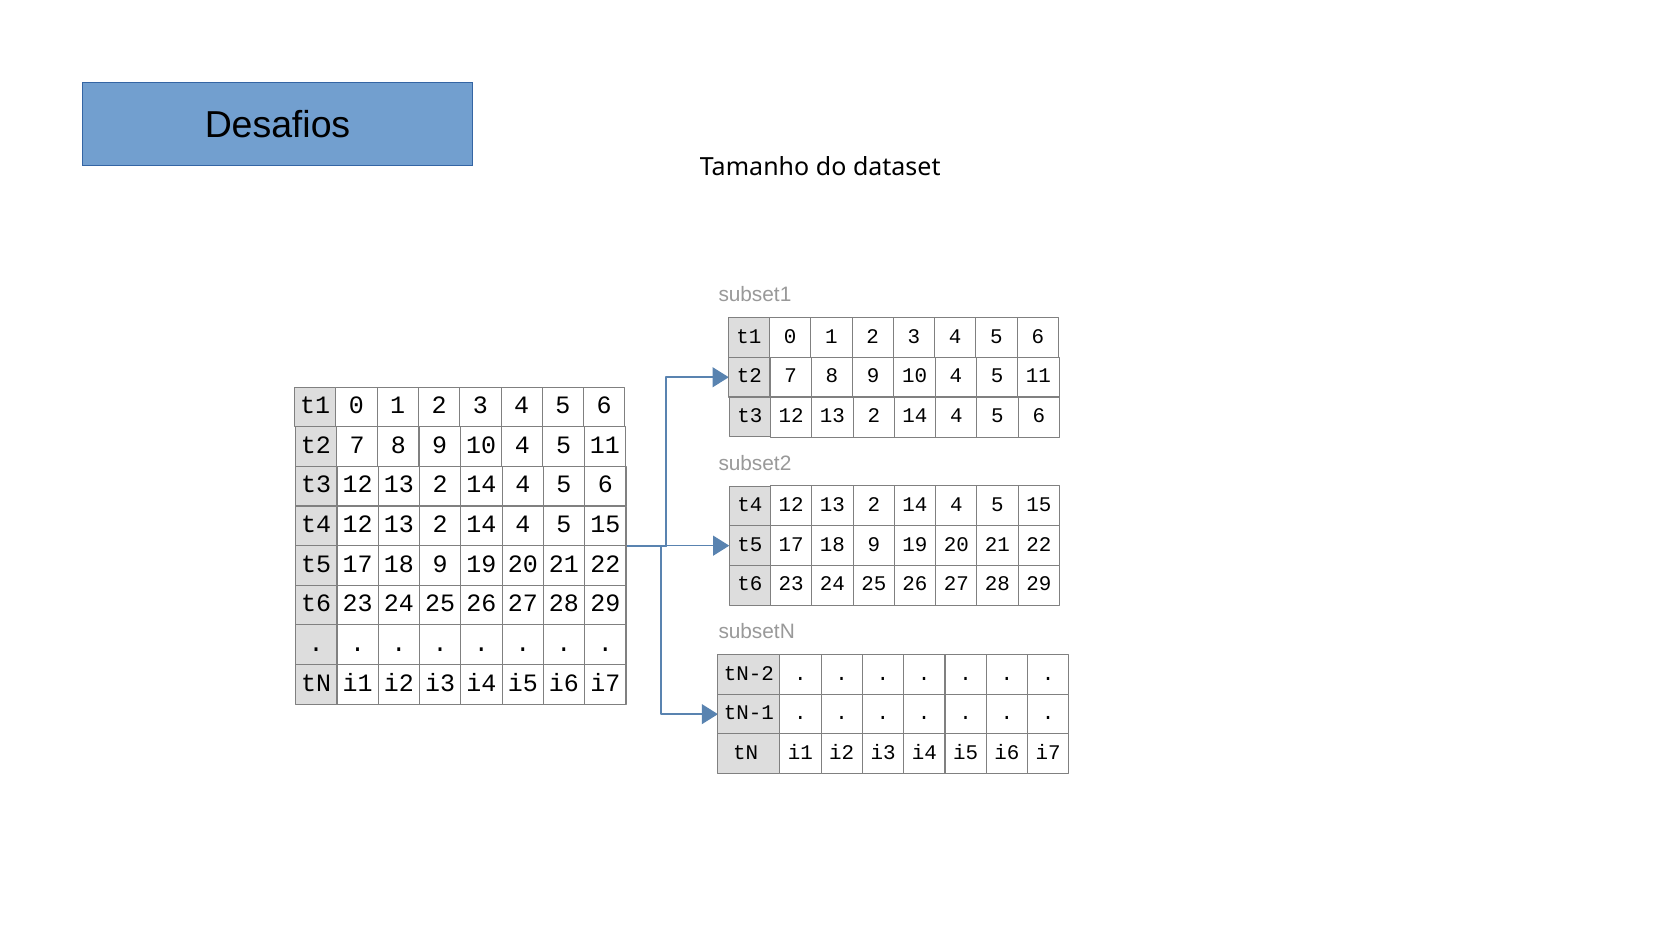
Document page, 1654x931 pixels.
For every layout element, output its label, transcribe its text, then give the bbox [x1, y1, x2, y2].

text_box 10 [460, 426, 501, 466]
text_box 2 [418, 387, 459, 426]
text_box 20 [502, 545, 543, 585]
text_box 25 [853, 565, 894, 606]
text_box 4 [501, 387, 542, 426]
text_box 24 [811, 565, 853, 606]
text_box . [780, 670, 821, 695]
text_box 12 [337, 466, 378, 506]
text_box 17 [771, 525, 811, 565]
text_box 10 [893, 357, 935, 397]
text_box 3 [893, 317, 934, 357]
text_box 4 [935, 357, 976, 397]
text_box . [502, 624, 543, 664]
text_box 5 [976, 397, 1018, 438]
text_box 27 [935, 565, 976, 606]
text_box . [862, 654, 903, 695]
text_box 13 [378, 506, 419, 545]
text_box 5 [976, 485, 1018, 525]
text_box 2 [852, 317, 893, 357]
text_box . [378, 624, 419, 664]
text_box 4 [935, 397, 976, 438]
text_box . [862, 695, 903, 733]
text_box 9 [852, 357, 893, 397]
text_box 0 [786, 332, 792, 342]
text_box 29 [1018, 565, 1060, 606]
text_box 9 [419, 545, 460, 585]
text_box 5 [975, 317, 1017, 357]
text_box t3 [295, 466, 337, 506]
text_box 12 [770, 501, 811, 525]
text_box 5 [542, 387, 583, 426]
text_box 29 [584, 585, 626, 624]
text_box 4 [935, 485, 976, 525]
text_box t1 [728, 332, 770, 357]
text_box . [780, 695, 821, 733]
text_box 2 [419, 506, 460, 545]
text_box i4 [460, 664, 502, 705]
text_box 5 [976, 357, 1017, 397]
text_box tN-2 [717, 670, 780, 695]
text_box 7 [337, 426, 377, 466]
text_box 3 [459, 387, 501, 426]
text_box 2 [419, 466, 460, 506]
text_box 5 [543, 506, 584, 545]
text_box i4 [903, 733, 945, 774]
text_box 19 [460, 545, 502, 585]
text_box 13 [811, 397, 853, 438]
text_box i2 [821, 733, 862, 774]
text_box 4 [502, 466, 543, 506]
text_box 12 [337, 506, 378, 545]
text_box 11 [584, 426, 626, 466]
text_box tN [717, 733, 780, 774]
text_box 4 [501, 426, 542, 466]
text_box 21 [976, 525, 1018, 565]
text_box 5 [542, 426, 584, 466]
text_box 28 [543, 585, 584, 624]
text_box 27 [502, 585, 543, 624]
text_box 5 [543, 466, 584, 506]
text_box t3 [729, 397, 770, 437]
text_box 0 [770, 332, 810, 357]
text_box 13 [811, 501, 853, 525]
text_box 4 [502, 506, 543, 545]
text_box 6 [584, 466, 626, 506]
text_box 7 [770, 357, 811, 397]
text_box i7 [1027, 733, 1069, 774]
text_box 25 [419, 585, 460, 624]
text_box . [543, 624, 584, 664]
text_box 2 [853, 485, 894, 525]
text_box t4 [729, 501, 770, 525]
text_box . [337, 624, 378, 664]
text_box 14 [894, 397, 935, 438]
text_box tN [295, 664, 337, 705]
text_box 1 [377, 387, 418, 426]
text_box 14 [460, 506, 502, 545]
text_box . [821, 670, 862, 695]
text_box . [945, 695, 986, 733]
text_box t5 [295, 545, 337, 585]
text_box . [460, 624, 502, 664]
text_box . [1027, 654, 1069, 695]
text_box 28 [976, 565, 1018, 606]
text_box 13 [378, 466, 419, 506]
text_box . [1027, 695, 1069, 733]
text_box 26 [894, 565, 935, 606]
text_box 9 [418, 426, 460, 466]
text_box 24 [378, 585, 419, 624]
text_box 12 [770, 397, 811, 438]
text_box . [945, 654, 986, 695]
text_box i3 [862, 733, 903, 774]
text_box 11 [1017, 357, 1060, 397]
text_box 8 [377, 426, 418, 466]
text_box i6 [986, 733, 1027, 774]
text_box tN-1 [717, 695, 780, 733]
text_box . [903, 654, 945, 695]
text_box t6 [729, 565, 771, 606]
text_box 14 [894, 485, 935, 525]
text_box t2 [728, 357, 770, 398]
text_box t5 [729, 525, 771, 565]
text_box i5 [945, 733, 986, 774]
text_box . [903, 695, 945, 733]
text_box t6 [295, 585, 337, 624]
text_box Tamanho do dataset [685, 141, 1323, 201]
text_box 9 [853, 525, 894, 565]
text_box 8 [811, 357, 852, 397]
text_box 6 [583, 387, 625, 426]
text_box 18 [378, 545, 419, 585]
text_box 17 [337, 545, 378, 585]
text_box 20 [935, 525, 976, 565]
text_box subset1 [703, 275, 863, 332]
text_box t1 [294, 387, 336, 427]
text_box 18 [811, 525, 853, 565]
text_box subsetN [703, 612, 873, 670]
text_box 2 [853, 397, 894, 438]
text_box . [986, 695, 1027, 733]
text_box 14 [460, 466, 502, 506]
text_box 23 [337, 585, 378, 624]
text_box i1 [780, 733, 821, 774]
text_box . [821, 695, 862, 733]
text_box 21 [543, 545, 584, 585]
text_box . [295, 624, 337, 664]
text_box 1 [810, 332, 852, 357]
text_box i7 [584, 664, 626, 705]
text_box 6 [1018, 397, 1060, 438]
text_box . [986, 654, 1027, 695]
text_box Desafios [82, 82, 473, 166]
text_box i6 [543, 664, 584, 705]
text_box i3 [419, 664, 460, 705]
text_box 26 [460, 585, 502, 624]
text_box i1 [337, 664, 378, 705]
text_box 4 [934, 317, 975, 357]
text_box subset2 [703, 444, 863, 501]
text_box 6 [1017, 317, 1059, 357]
text_box t2 [295, 426, 337, 466]
text_box i2 [378, 664, 419, 705]
text_box 19 [894, 525, 935, 565]
text_box 15 [584, 506, 626, 545]
text_box 22 [1018, 525, 1060, 565]
text_box t4 [295, 506, 337, 545]
text_box . [584, 624, 626, 664]
text_box 15 [1018, 485, 1060, 525]
text_box 23 [771, 565, 811, 606]
text_box 22 [584, 545, 626, 585]
text_box i5 [502, 664, 543, 705]
text_box 0 [336, 387, 377, 426]
text_box . [419, 624, 460, 664]
